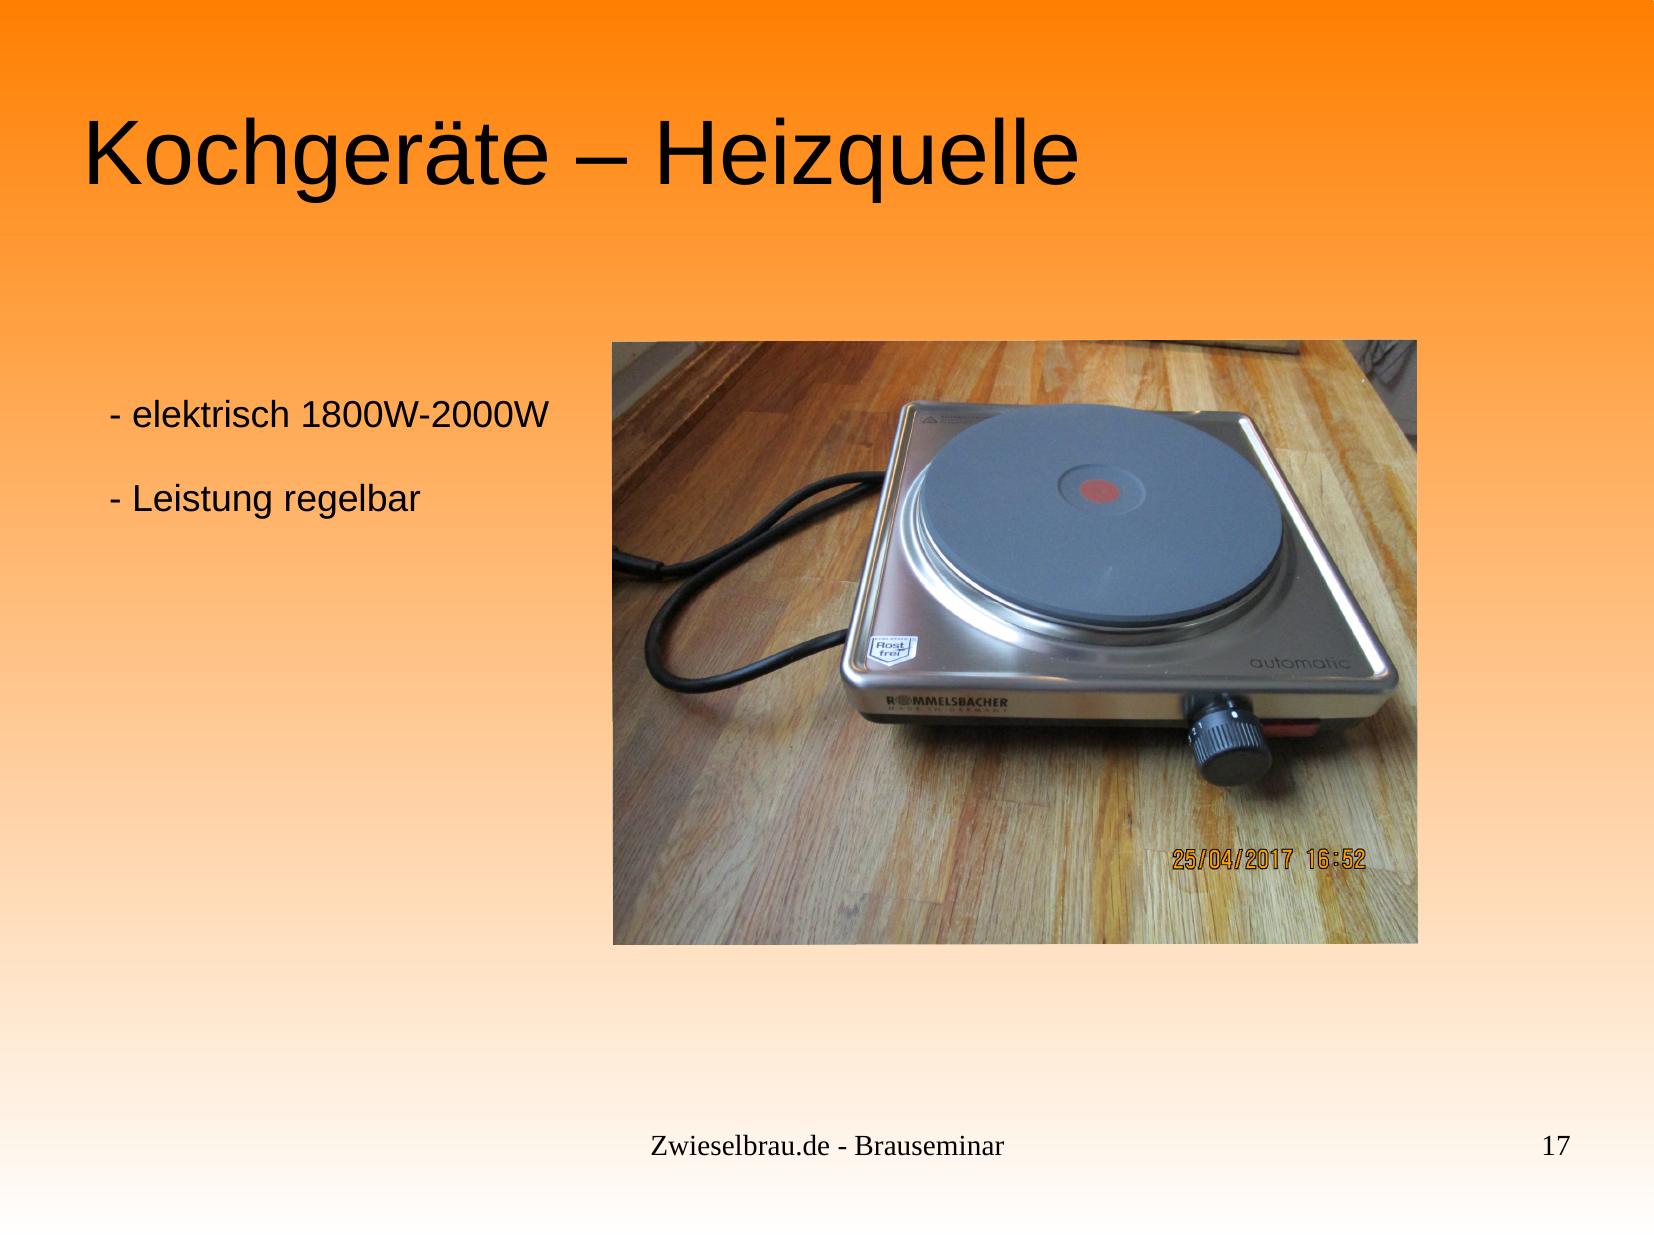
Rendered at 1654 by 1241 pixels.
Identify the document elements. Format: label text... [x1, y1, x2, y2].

picture [611, 339, 1418, 945]
text_box [212, 256, 1489, 981]
text_box - elektrisch 1800W-2000W - Leistung regelbar [94, 386, 566, 570]
title Kochgeräte – Heizquelle [82, 49, 1571, 257]
